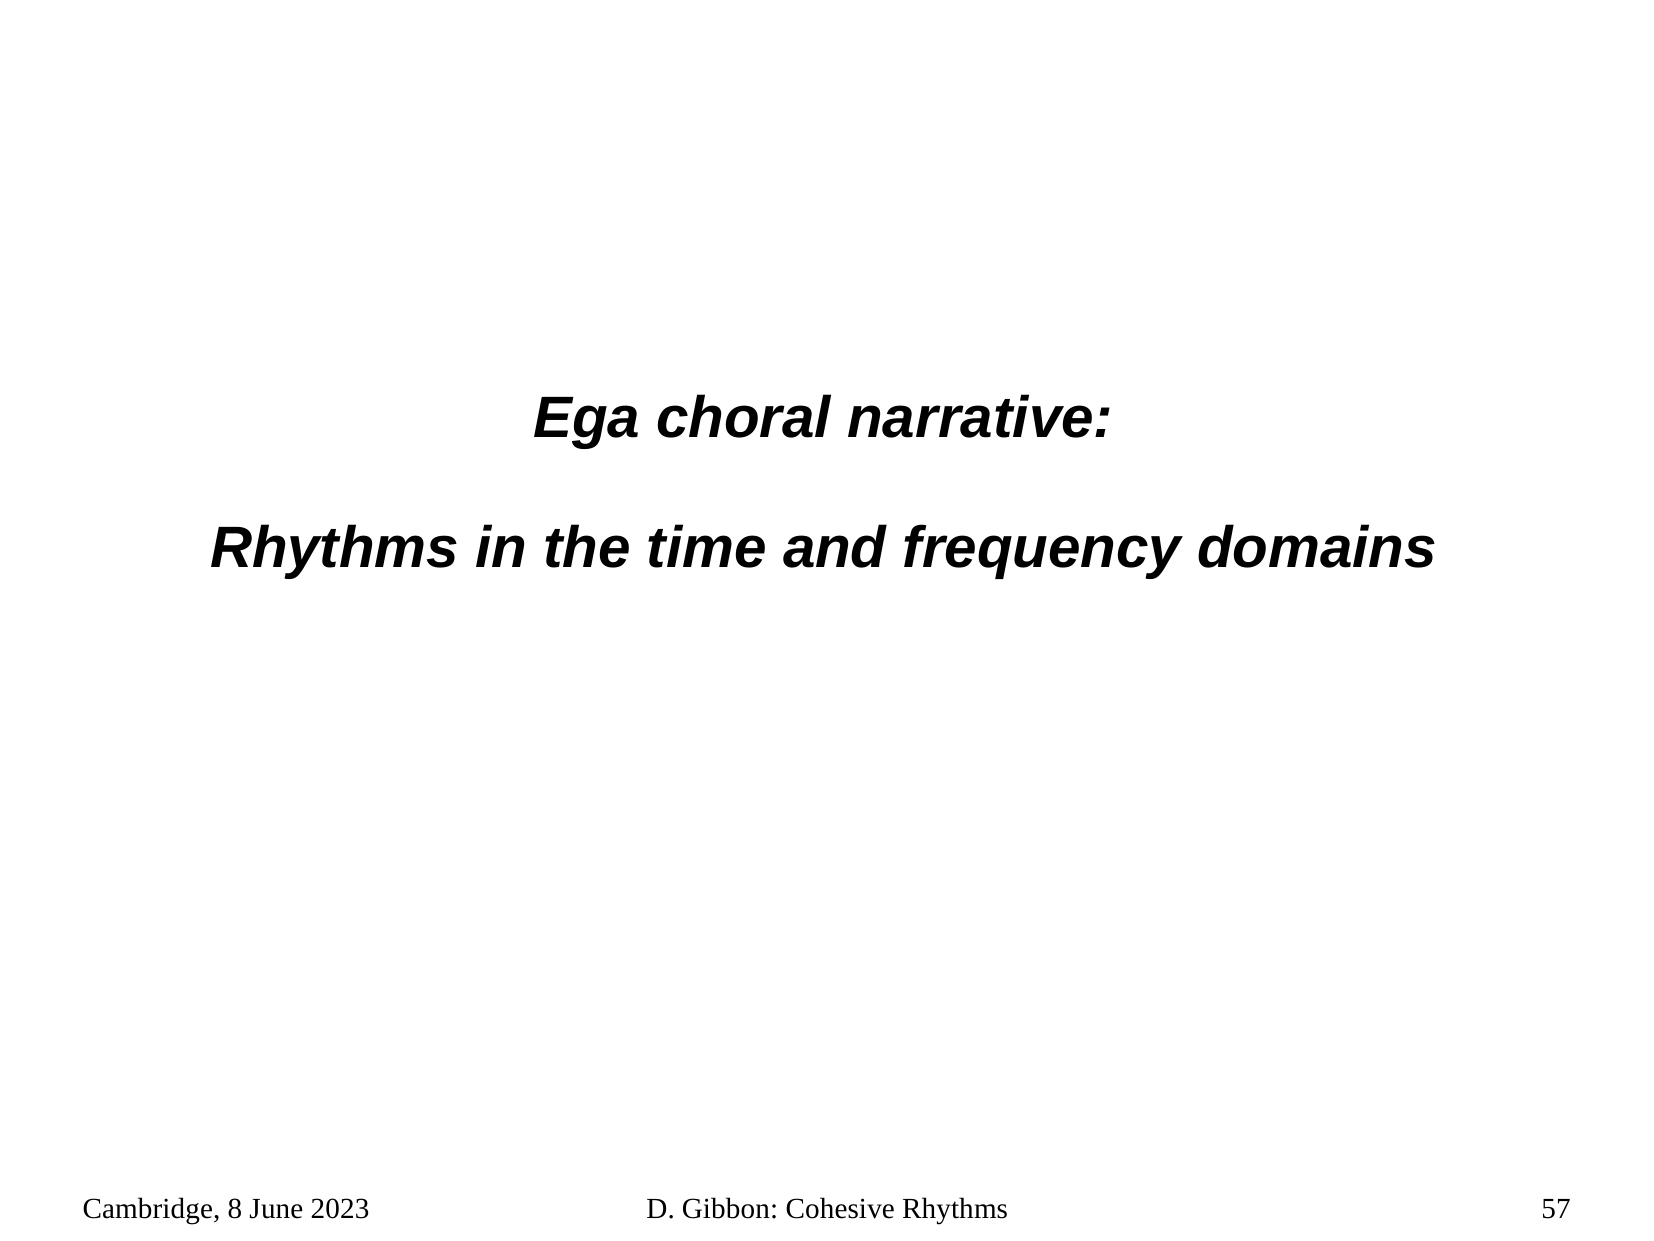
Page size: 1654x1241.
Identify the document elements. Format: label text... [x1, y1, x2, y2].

title Ega choral narrative: Rhythms in the time and frequency domains [11, 384, 1636, 580]
